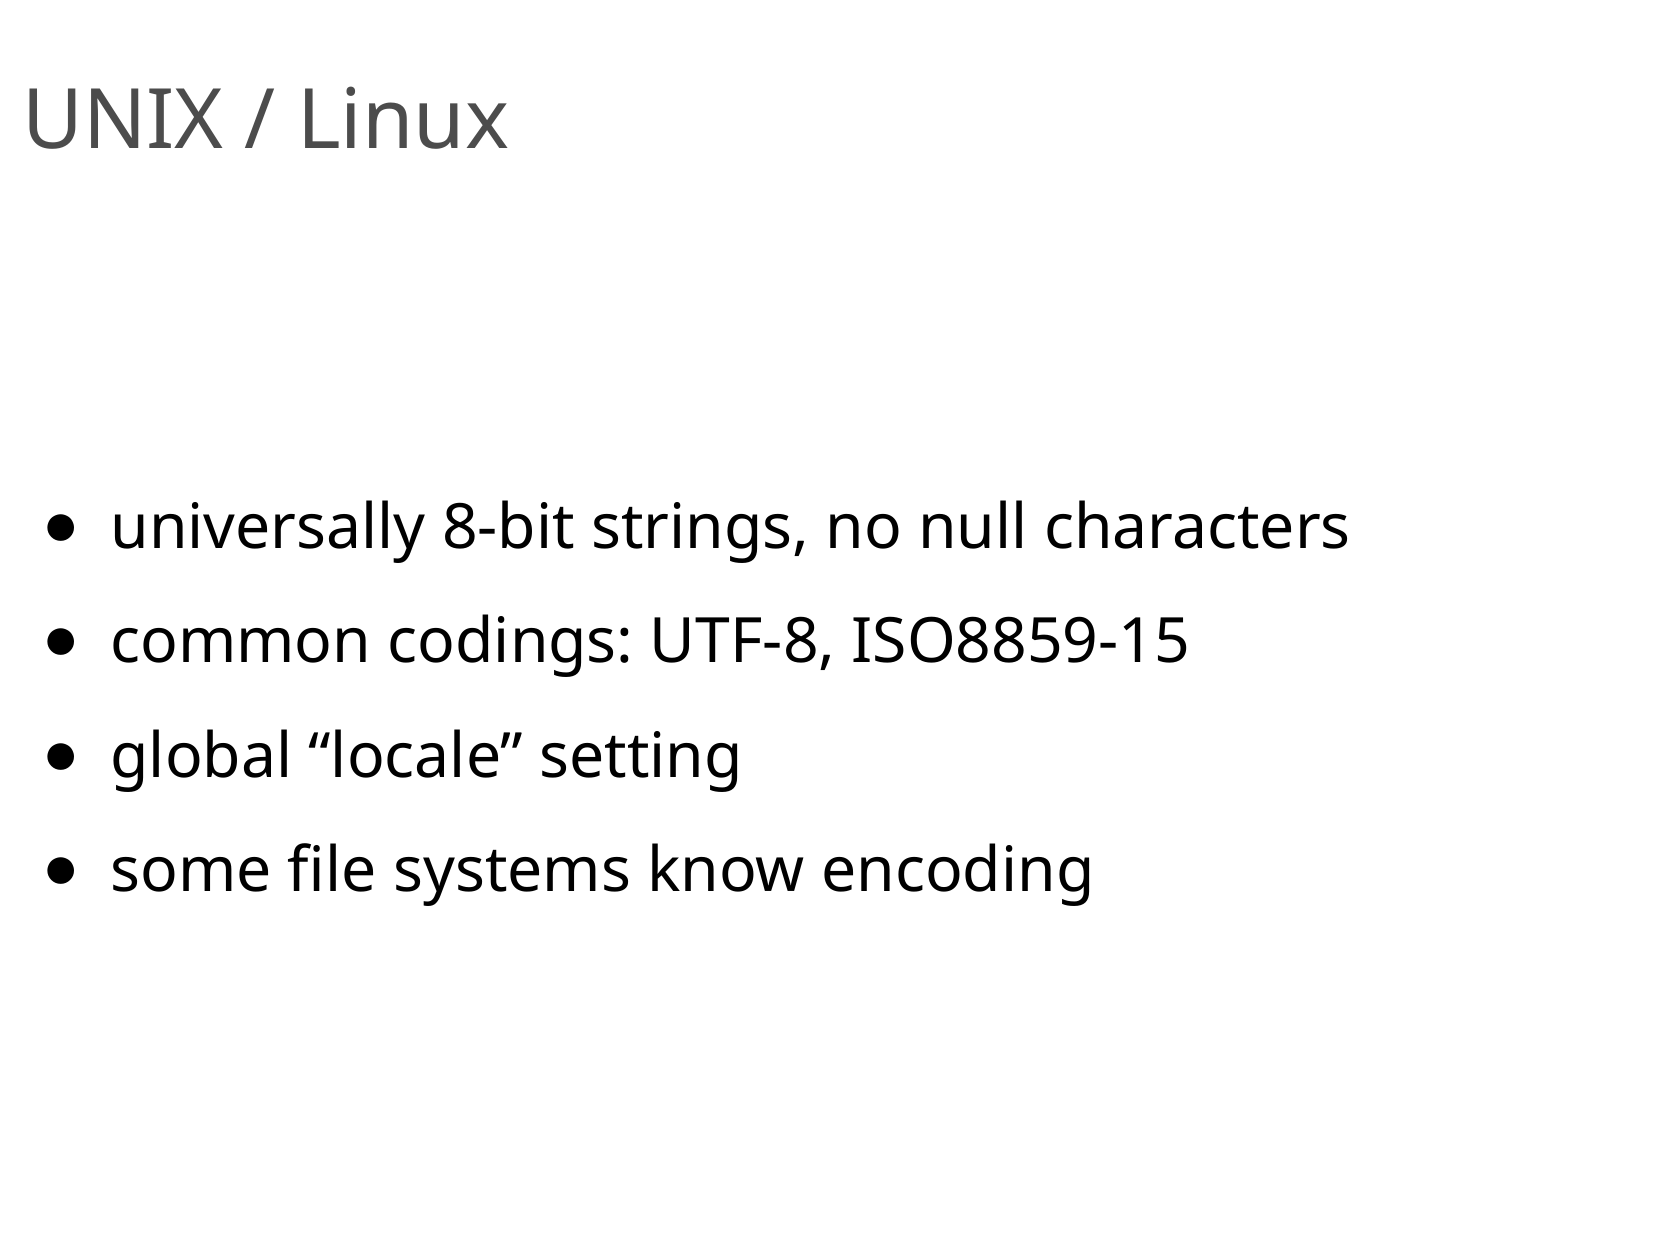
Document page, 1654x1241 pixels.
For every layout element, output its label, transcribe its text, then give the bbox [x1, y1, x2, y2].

title UNIX / Linux [22, 26, 1654, 205]
list universally 8-bit strings, no null characters common codings: UTF-8, ISO8859-15 global “locale” setting some file systems know encoding [25, 233, 1654, 1158]
